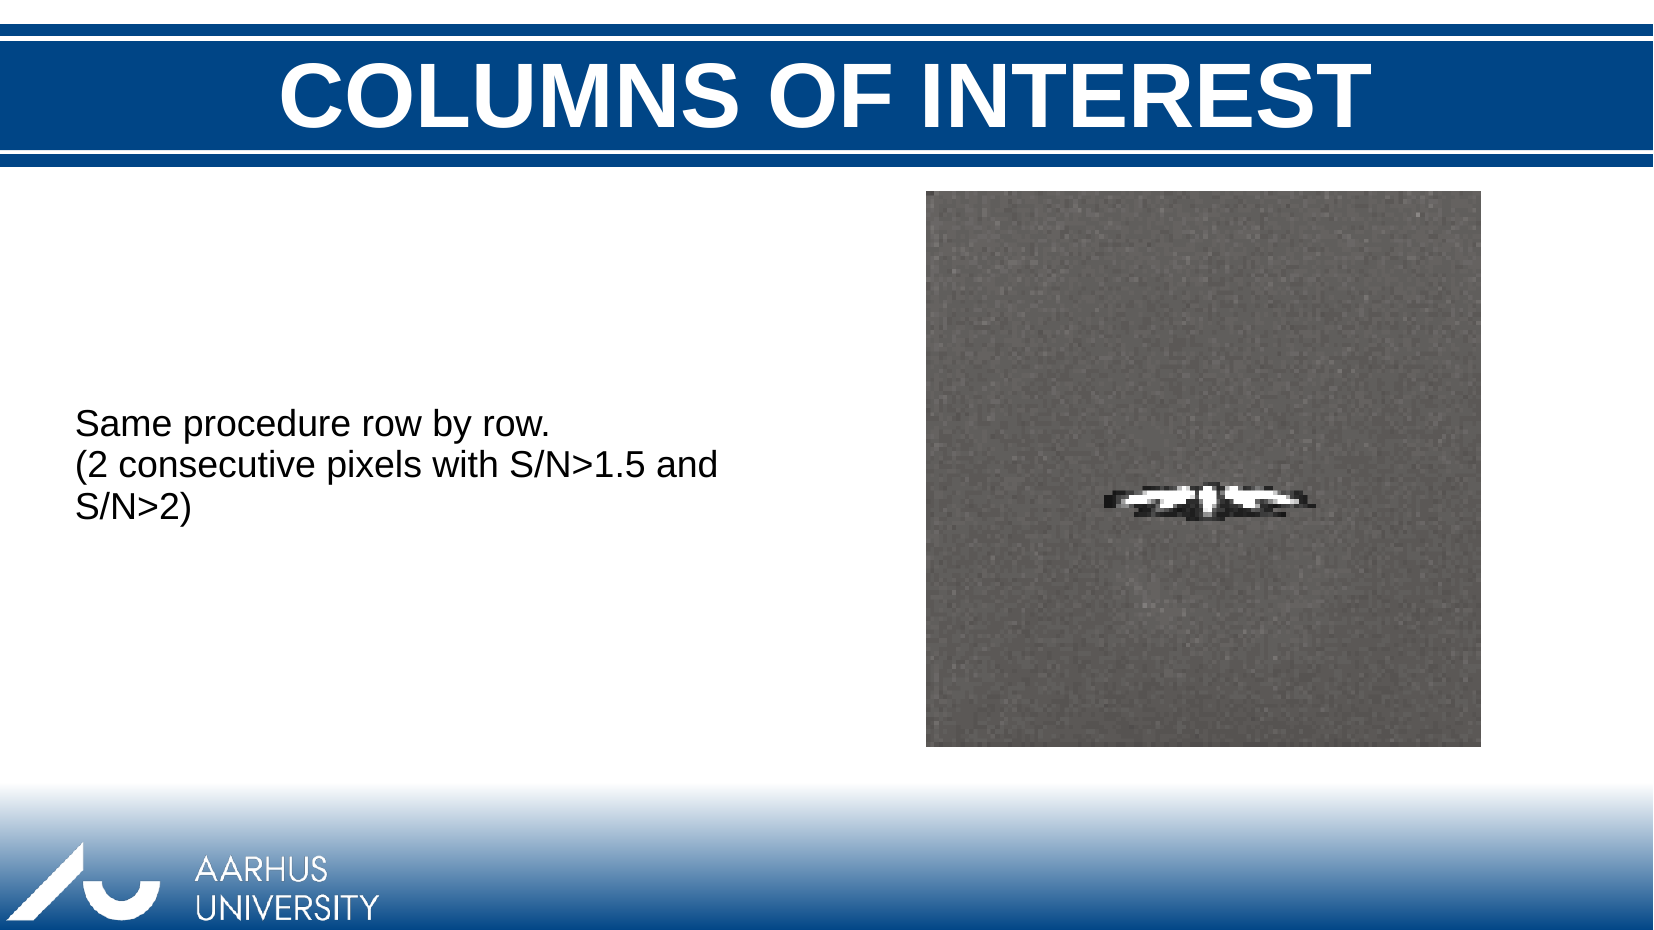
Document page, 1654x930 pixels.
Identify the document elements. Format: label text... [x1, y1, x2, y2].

picture [5, 841, 414, 928]
text_box Same procedure row by row. (2 consecutive pixels with S/N>1.5 and S/N>2) [60, 394, 766, 536]
picture [920, 185, 1486, 752]
title COLUMNS OF INTEREST [0, 41, 1653, 151]
